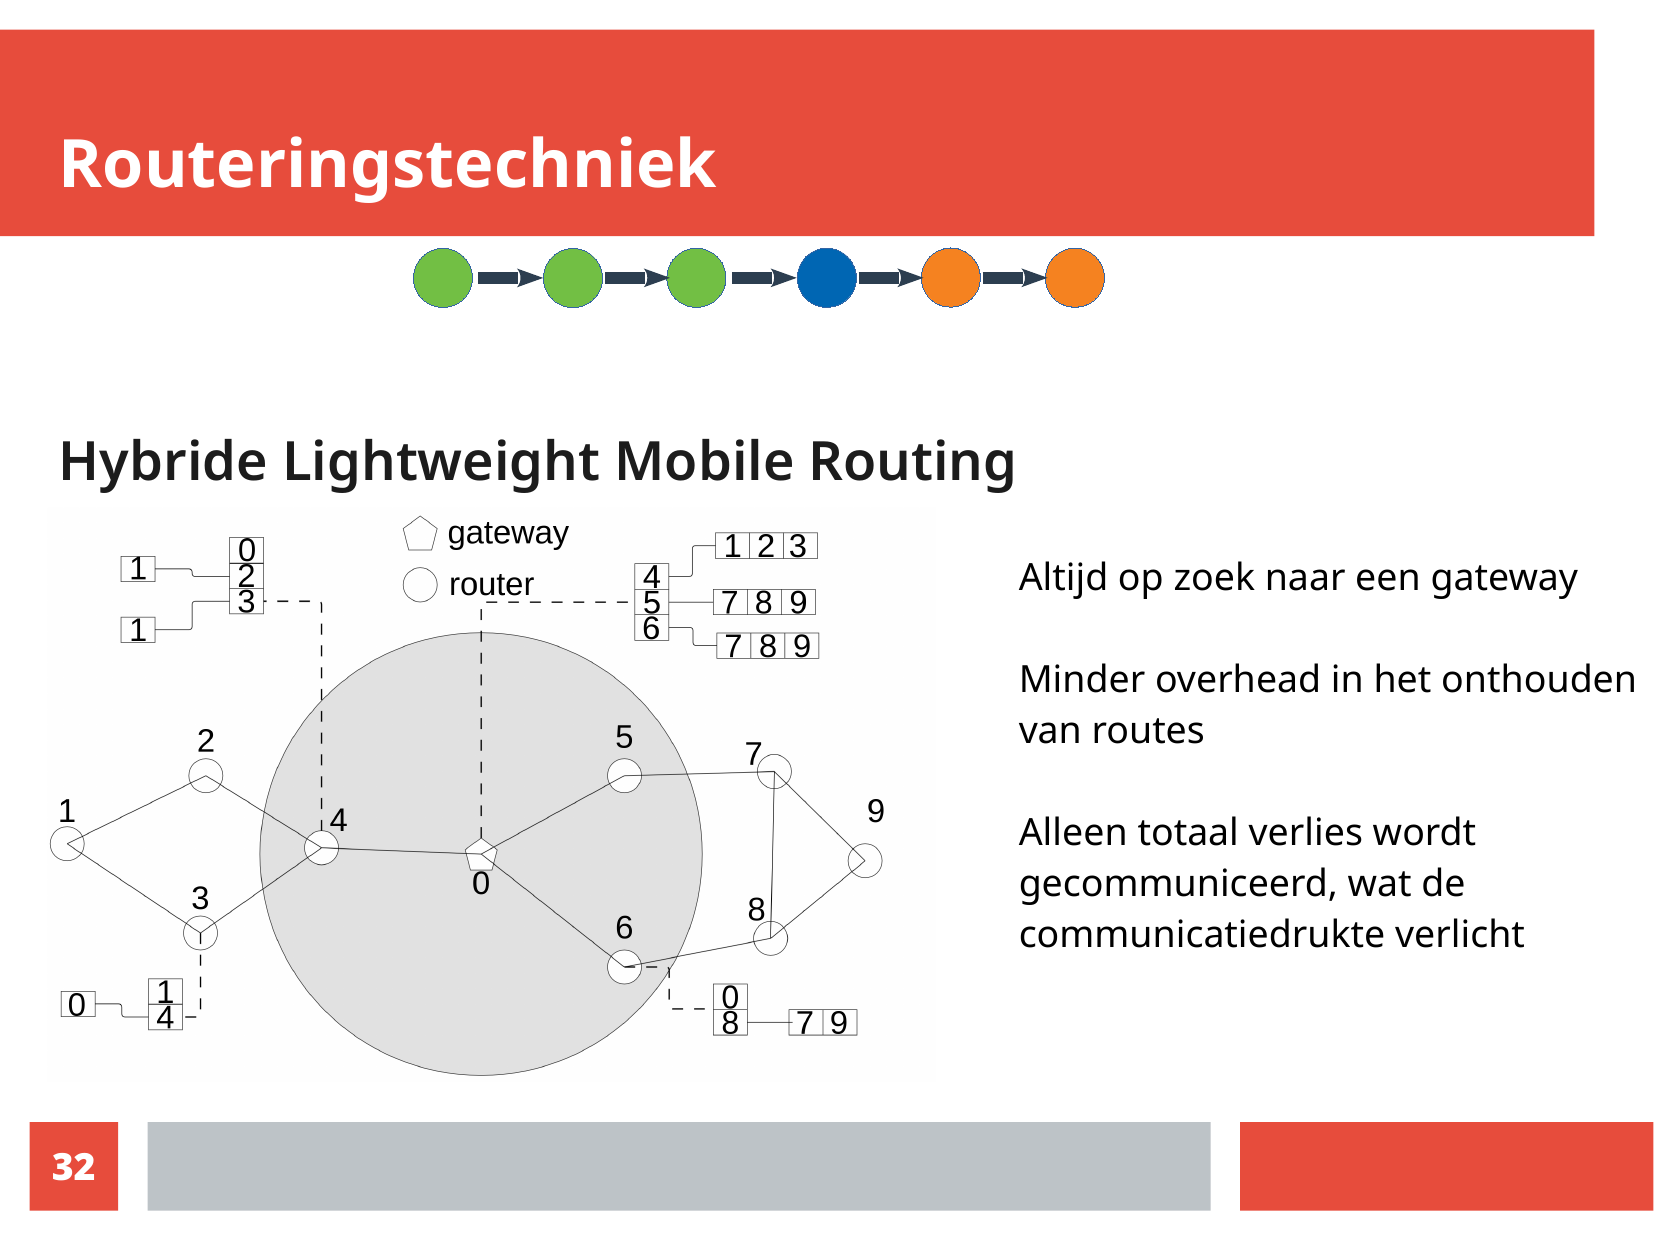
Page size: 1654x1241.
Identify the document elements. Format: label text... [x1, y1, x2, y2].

text_box [666, 248, 726, 308]
title Routeringstechniek [59, 59, 1595, 207]
picture [47, 507, 936, 1082]
list Hybride Lightweight Mobile Routing [59, 324, 1565, 1093]
text_box Altijd op zoek naar een gateway Minder overhead in het onthouden van routes Alleen totaal verlies wordt gecommuniceerd, wat de communicatiedrukte verlicht [1003, 543, 1654, 907]
text_box [413, 248, 473, 308]
text_box [1045, 248, 1105, 308]
text_box [797, 248, 857, 308]
text_box [543, 248, 603, 308]
text_box [921, 247, 981, 308]
